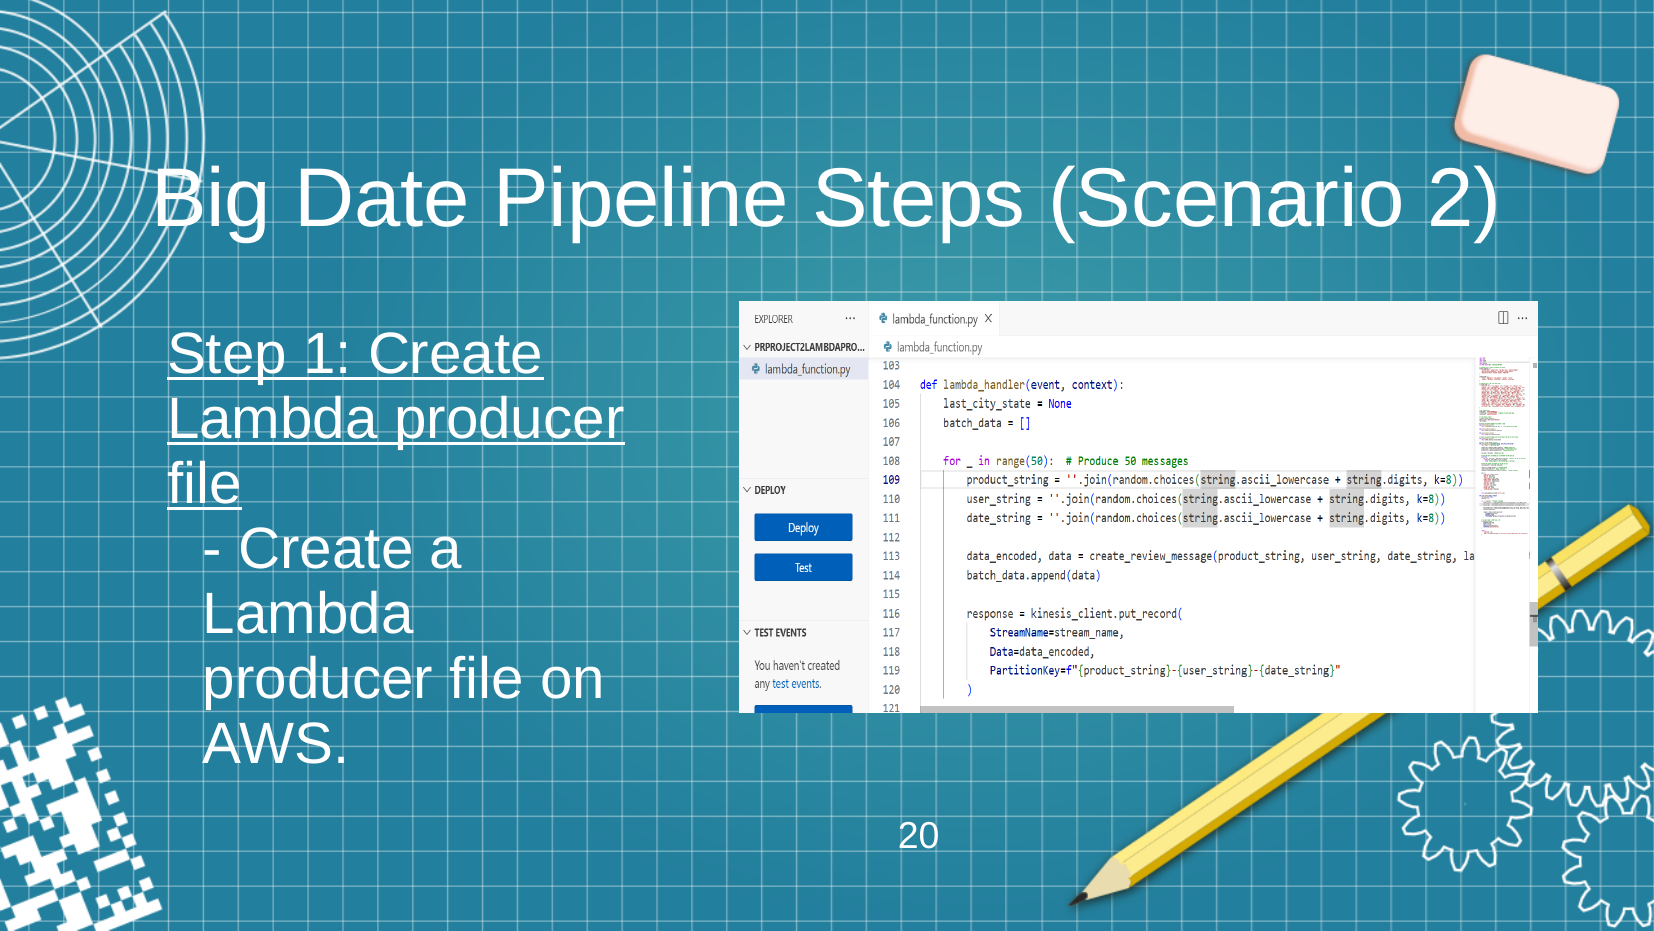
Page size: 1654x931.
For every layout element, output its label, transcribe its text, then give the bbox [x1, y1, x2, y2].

picture [0, 0, 1654, 931]
text_box Step 1: Create Lambda producer file - Create a Lambda producer file on AWS. [152, 313, 676, 676]
text_box <number> [787, 806, 1051, 863]
title Big Date Pipeline Steps (Scenario 2) [82, 132, 1571, 263]
